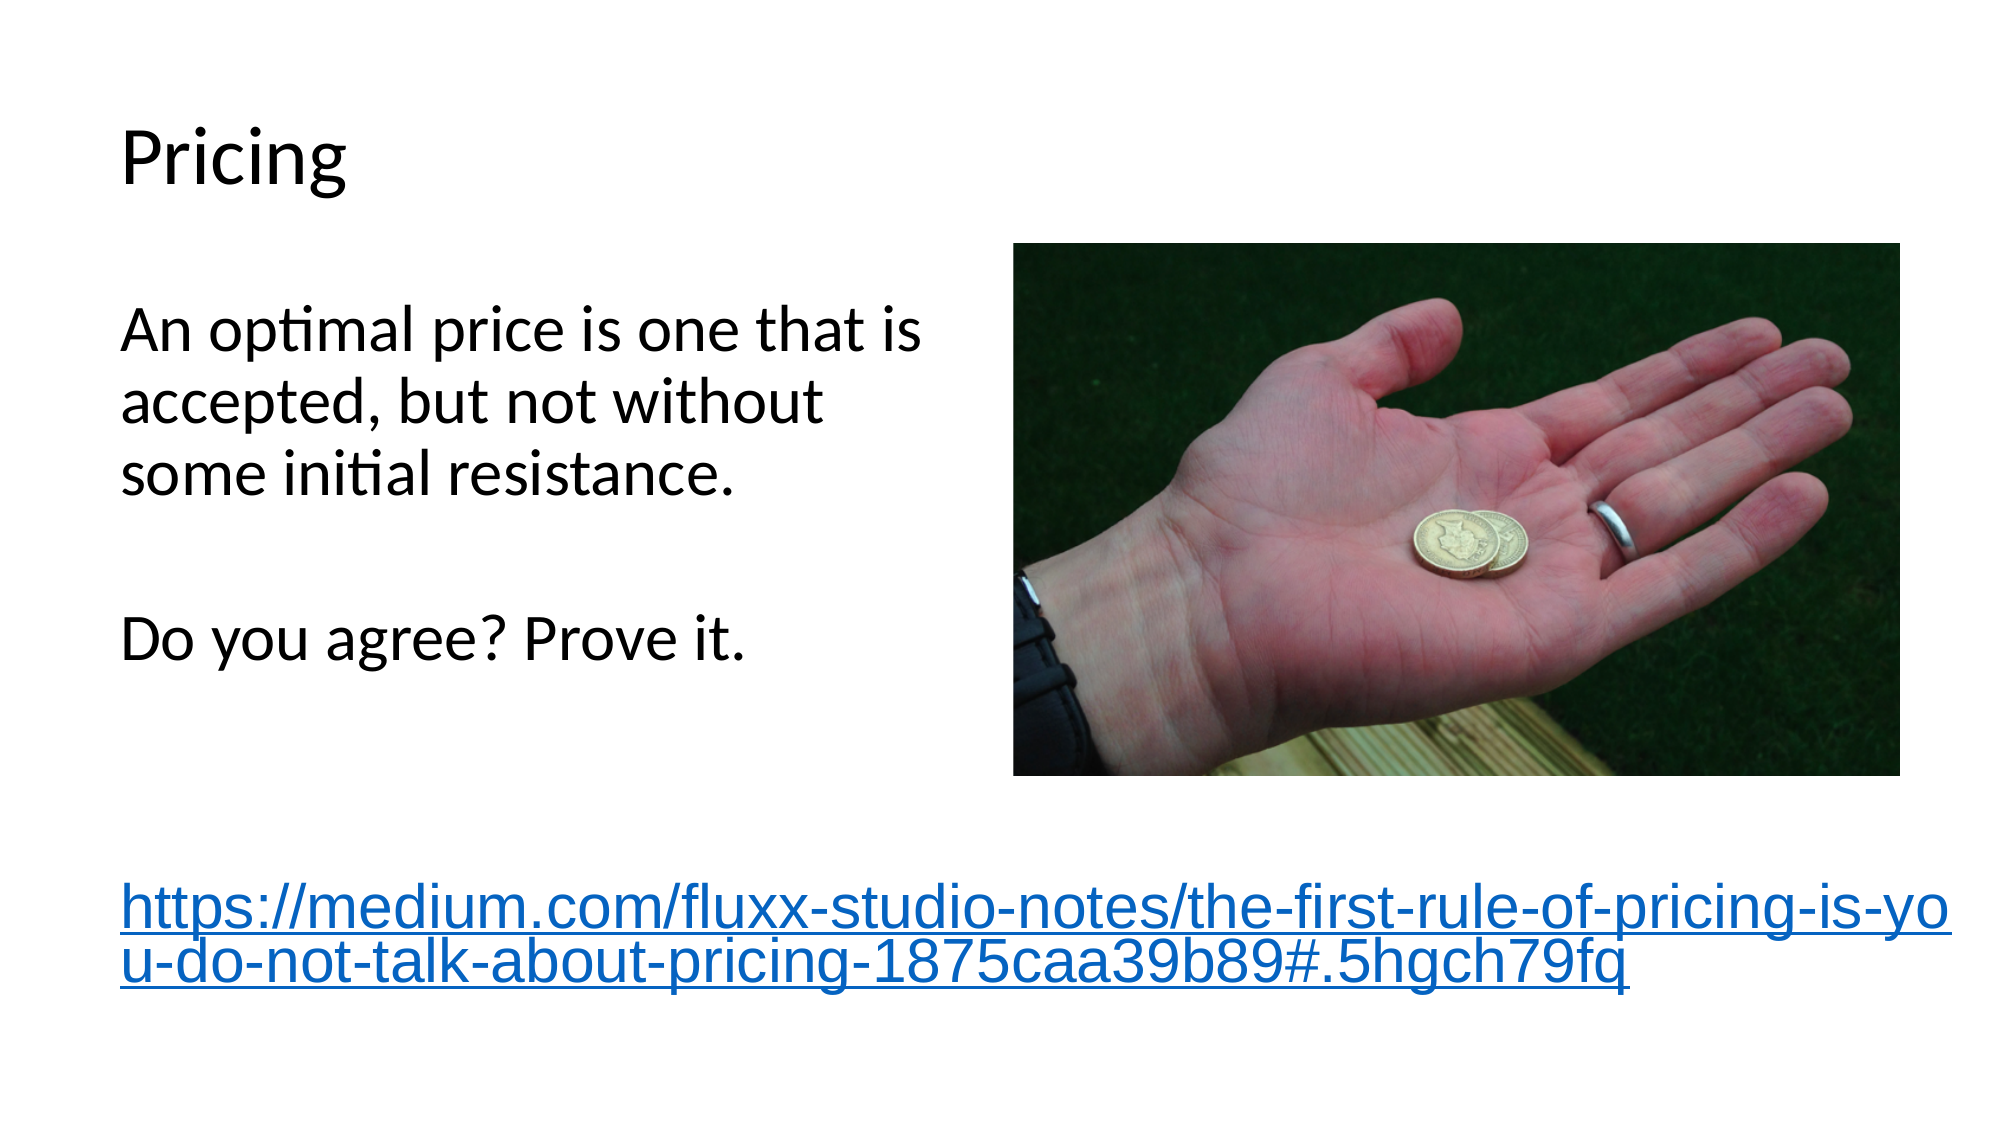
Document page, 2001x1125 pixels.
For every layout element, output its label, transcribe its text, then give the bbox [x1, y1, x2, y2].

list https://medium.com/fluxx-studio-notes/the-first-rule-of-pricing-is-you-do-not-talk-about-pricing-1875caa39b89#.5hgch79fq [99, 854, 2000, 1057]
picture [1013, 243, 1900, 776]
title Pricing [99, 45, 1900, 223]
list An optimal price is one that is accepted, but not without some initial resistance. Do you agree? Prove it. [99, 274, 987, 834]
